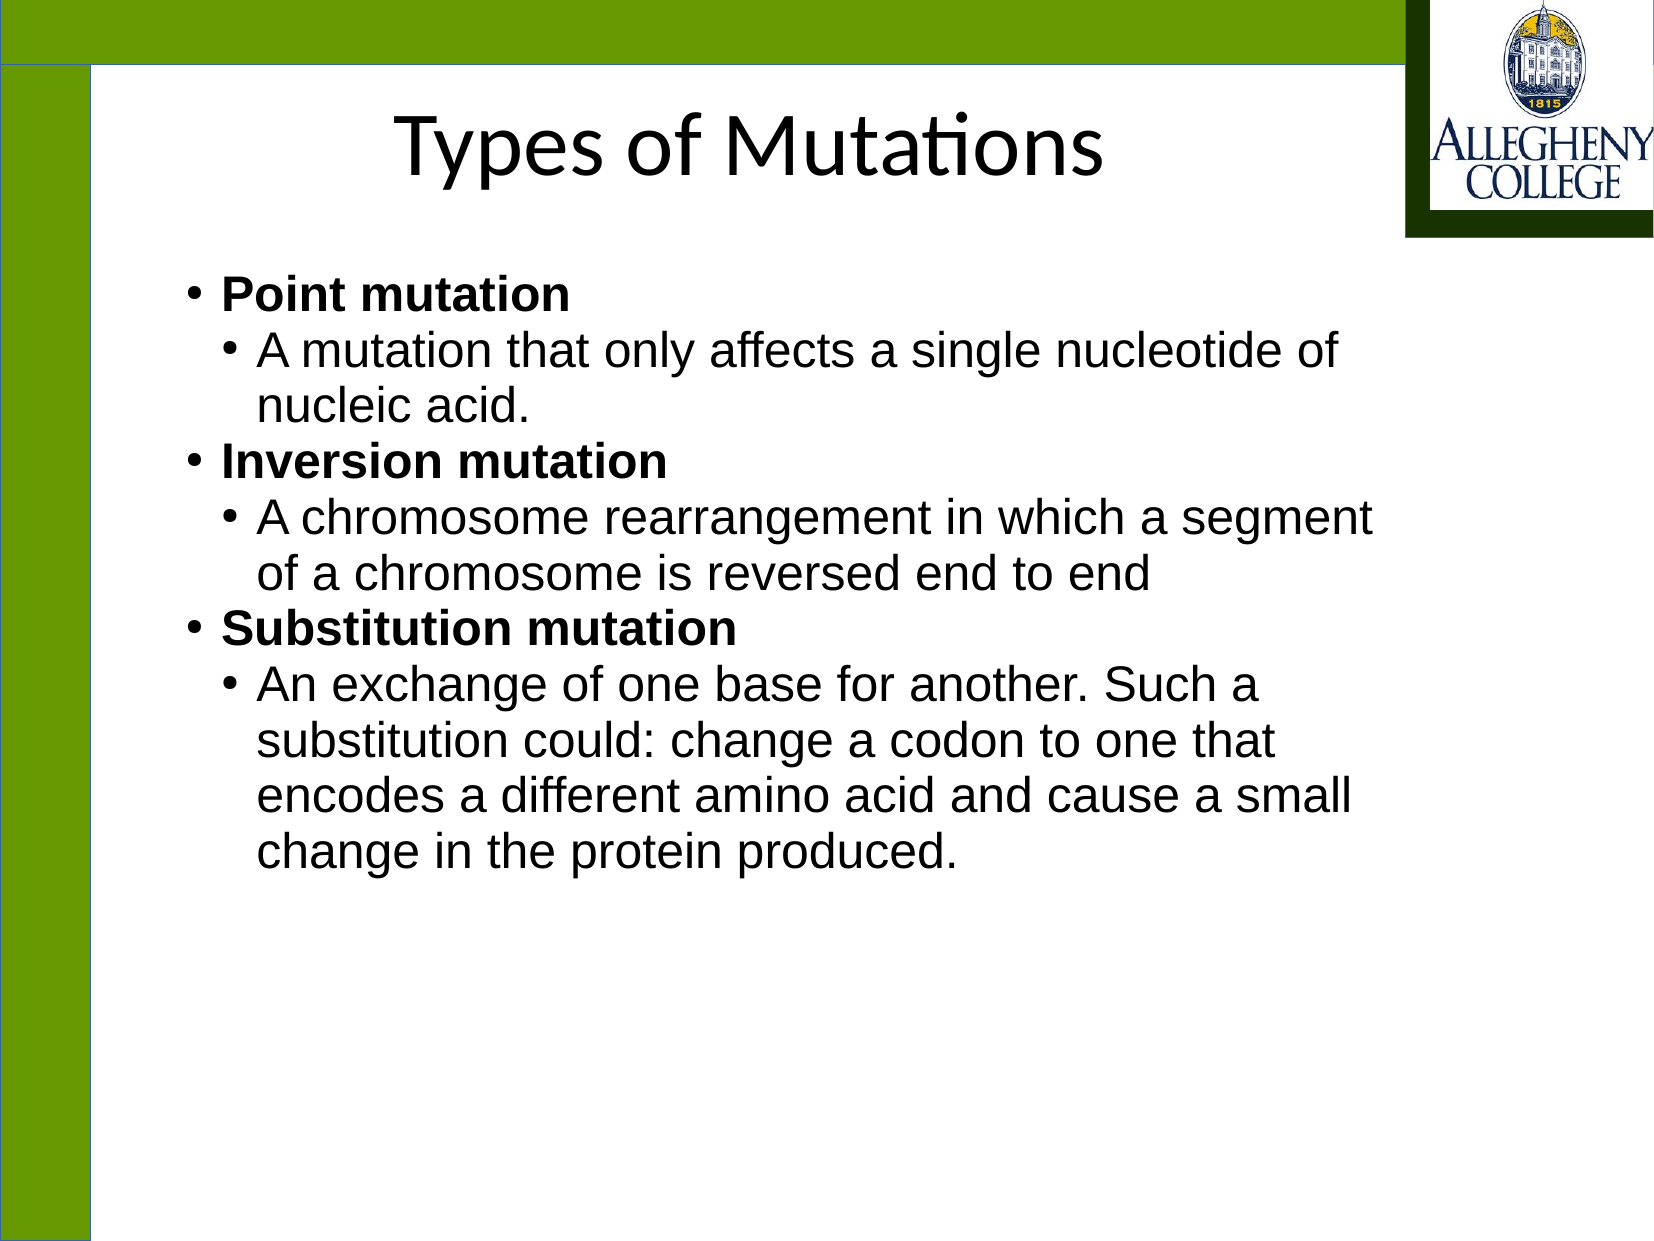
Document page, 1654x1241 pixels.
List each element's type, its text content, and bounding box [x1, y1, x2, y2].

text_box Point mutation A mutation that only affects a single nucleotide of nucleic acid. Inversion mutation A chromosome rearrangement in which a segment of a chromosome is reversed end to end Substitution mutation An exchange of one base for another. Such a substitution could: change a codon to one that encodes a different amino acid and cause a small change in the protein produced. [170, 258, 1431, 1039]
text_box [0, 0, 1654, 1241]
title Types of Mutations [75, 45, 1426, 233]
picture [1430, 0, 1654, 210]
